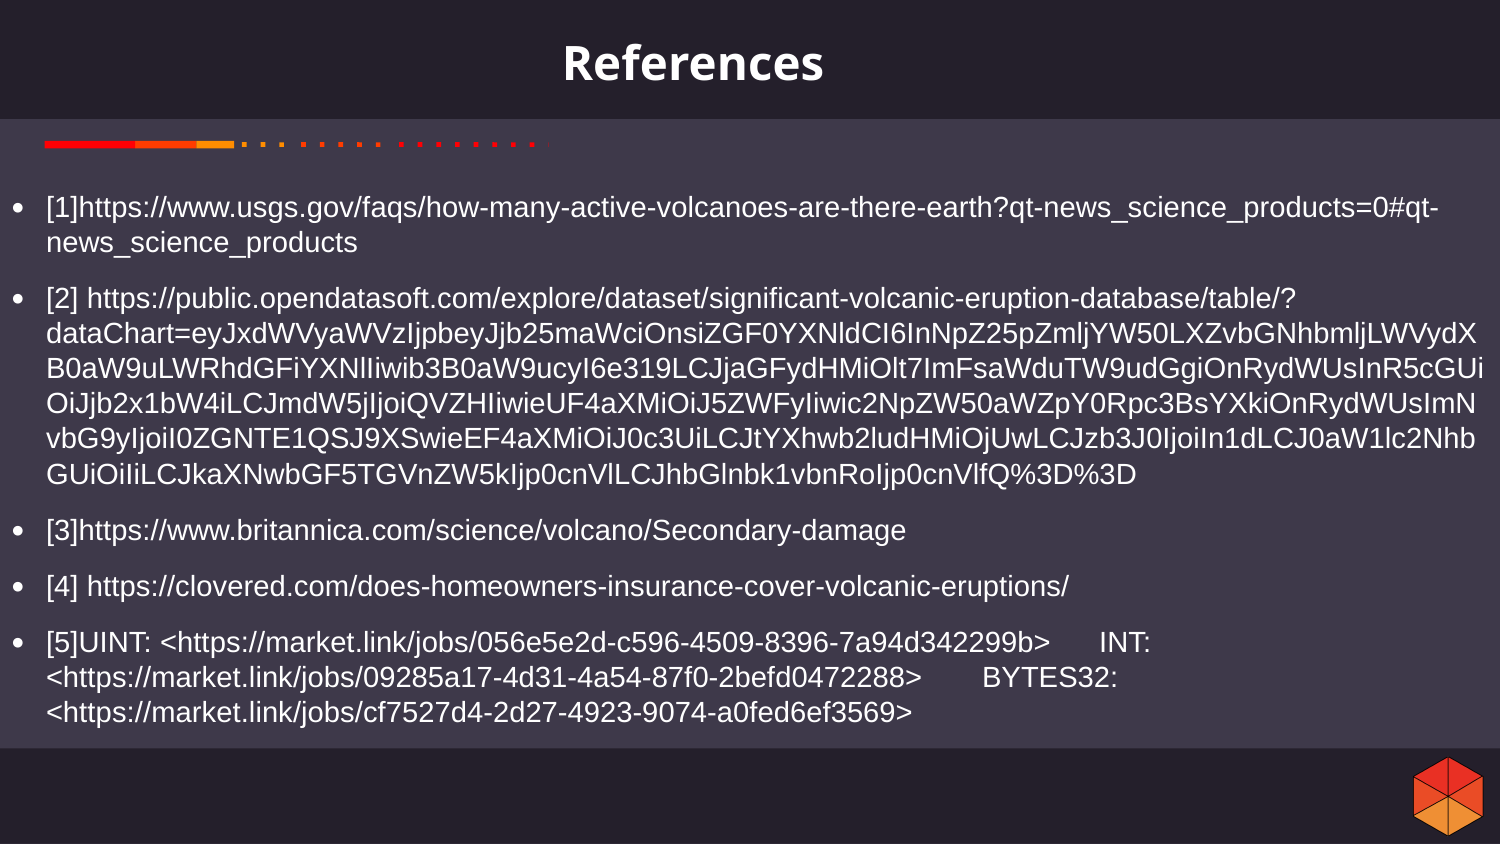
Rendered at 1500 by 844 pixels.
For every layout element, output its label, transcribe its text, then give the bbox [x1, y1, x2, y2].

text_box [1]https://www.usgs.gov/faqs/how-many-active-volcanoes-are-there-earth?qt-news_science_products=0#qt-news_science_products [2] https://public.opendatasoft.com/explore/dataset/significant-volcanic-eruption-database/table/?dataChart=eyJxdWVyaWVzIjpbeyJjb25maWciOnsiZGF0YXNldCI6InNpZ25pZmljYW50LXZvbGNhbmljLWVydXB0aW9uLWRhdGFiYXNlIiwib3B0aW9ucyI6e319LCJjaGFydHMiOlt7ImFsaWduTW9udGgiOnRydWUsInR5cGUiOiJjb2x1bW4iLCJmdW5jIjoiQVZHIiwieUF4aXMiOiJ5ZWFyIiwic2NpZW50aWZpY0Rpc3BsYXkiOnRydWUsImNvbG9yIjoiI0ZGNTE1QSJ9XSwieEF4aXMiOiJ0c3UiLCJtYXhwb2ludHMiOjUwLCJzb3J0IjoiIn1dLCJ0aW1lc2NhbGUiOiIiLCJkaXNwbGF5TGVnZW5kIjp0cnVlLCJhbGlnbk1vbnRoIjp0cnVlfQ%3D%3D [3]https://www.britannica.com/science/volcano/Secondary-damage [4] https://clovered.com/does-homeowners-insurance-cover-volcanic-eruptions/ [5]UINT: <https://market.link/jobs/056e5e2d-c596-4509-8396-7a94d342299b> INT: <https://market.link/jobs/09285a17-4d31-4a54-87f0-2befd0472288> BYTES32: <https://market.link/jobs/cf7527d4-2d27-4923-9074-a0fed6ef3569> [0, 188, 1488, 731]
picture [1412, 755, 1484, 837]
title References [18, 17, 1479, 106]
